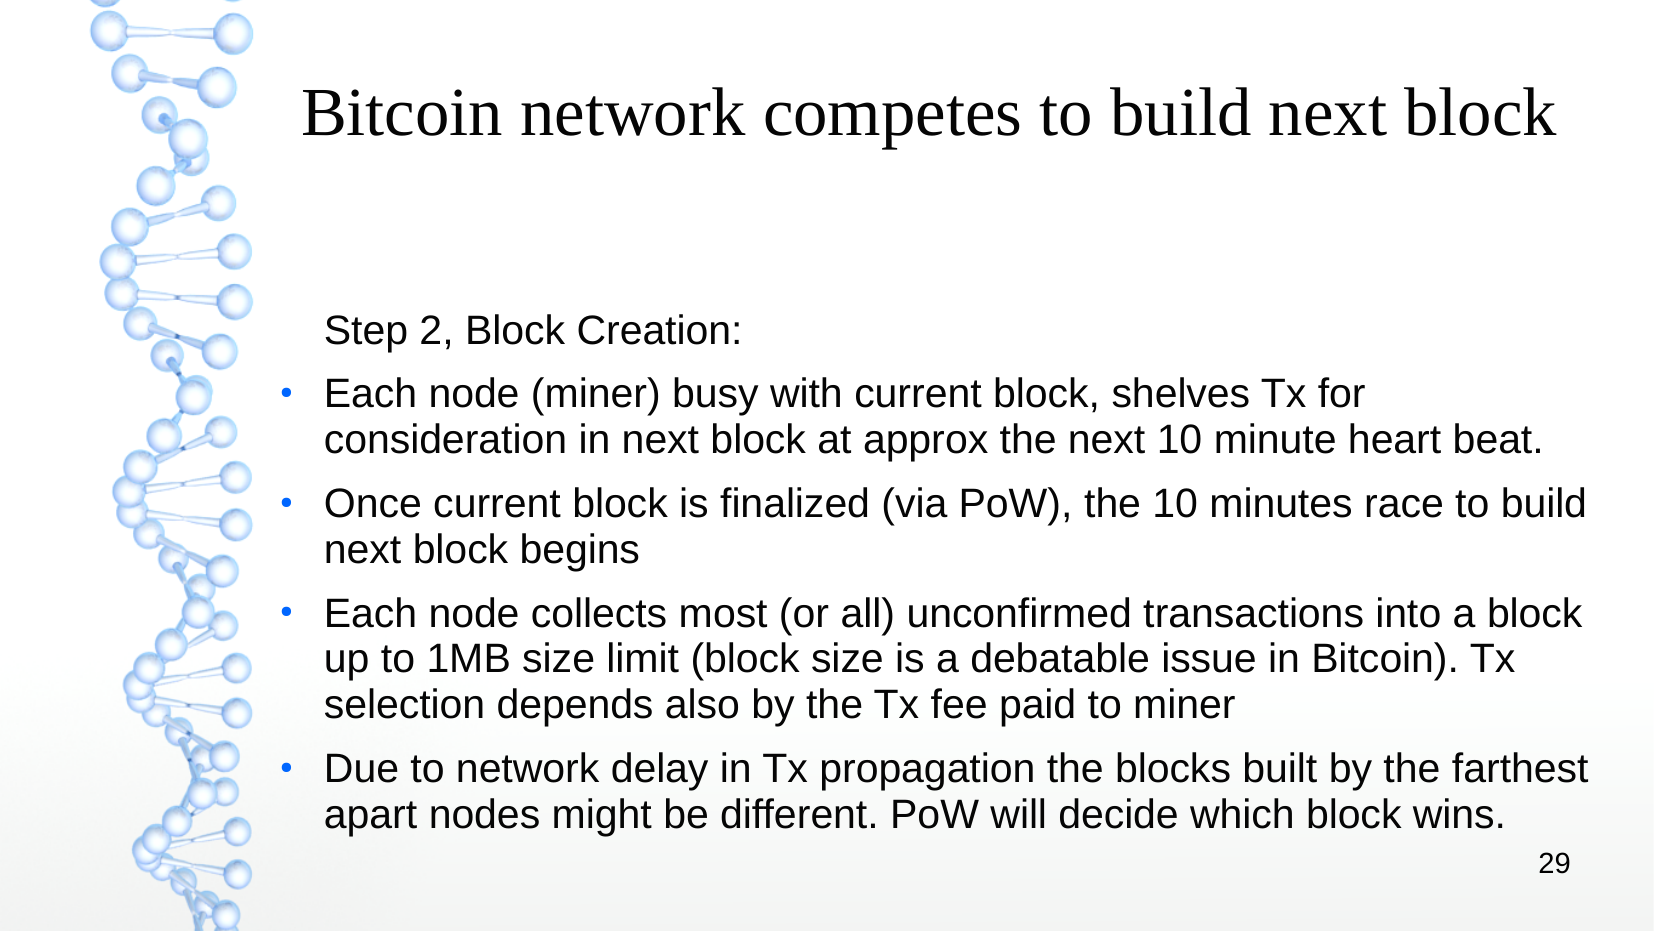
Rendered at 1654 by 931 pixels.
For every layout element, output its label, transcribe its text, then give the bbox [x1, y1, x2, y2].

list Step 2, Block Creation: Each node (miner) busy with current block, shelves Tx for consideration in next block at approx the next 10 minute heart beat. Once current block is finalized (via PoW), the 10 minutes race to build next block begins Each node collects most (or all) unconfirmed transactions into a block up to 1MB size limit (block size is a debatable issue in Bitcoin). Tx selection depends also by the Tx fee paid to miner Due to network delay in Tx propagation the blocks built by the farthest apart nodes might be different. PoW will decide which block wins. [265, 307, 1595, 847]
picture [0, 0, 1654, 931]
title Bitcoin network competes to build next block [265, 35, 1595, 189]
